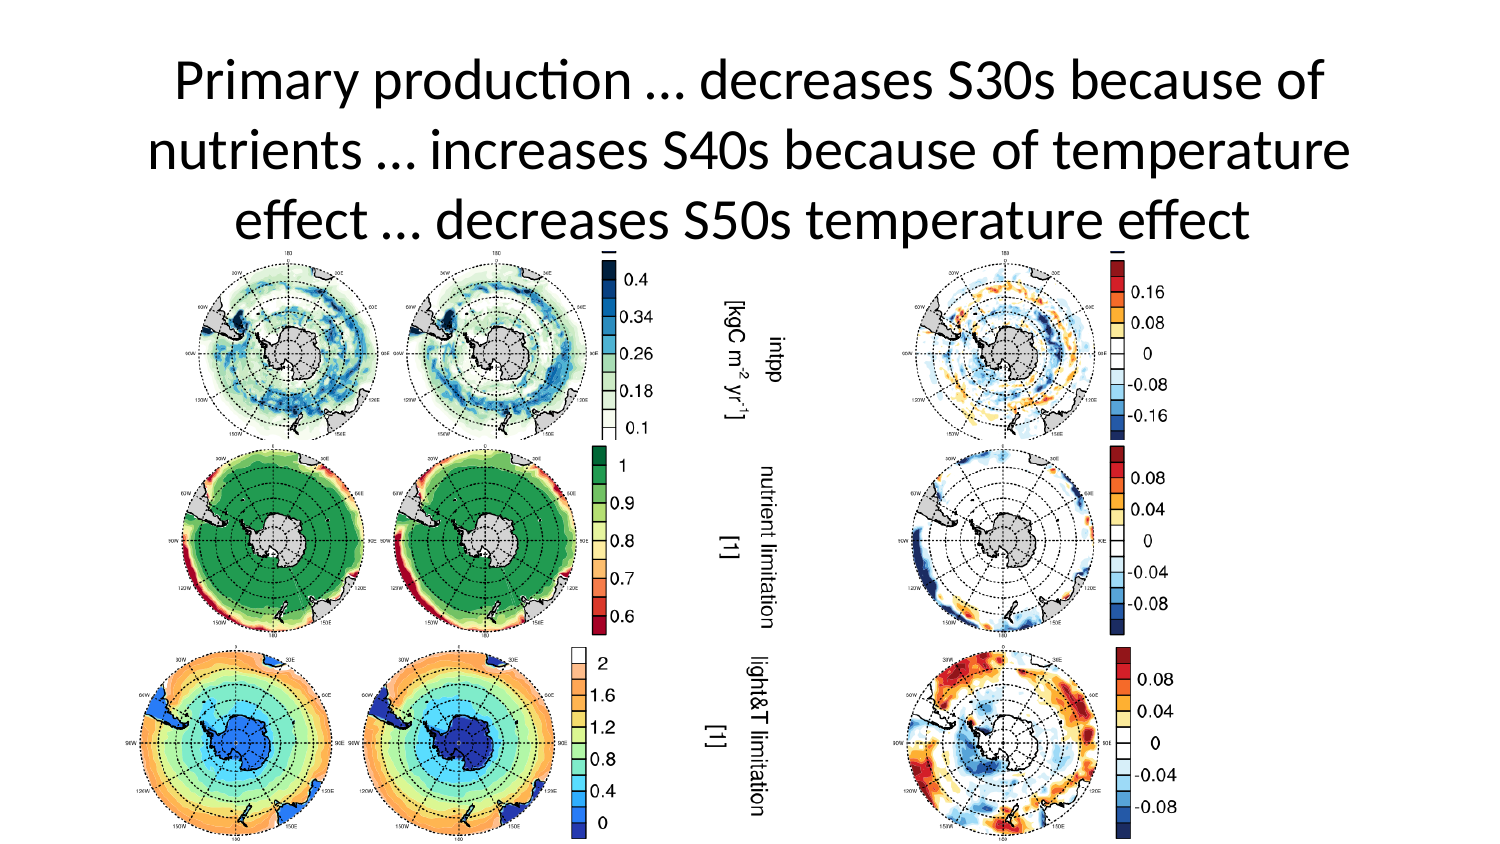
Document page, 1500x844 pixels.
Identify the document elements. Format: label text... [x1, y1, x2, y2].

title Primary production … decreases S30s because of nutrients … increases S40s because of temperature effect … decreases S50s temperature effect [75, 33, 1426, 175]
picture [160, 251, 1175, 639]
picture [117, 642, 1183, 844]
